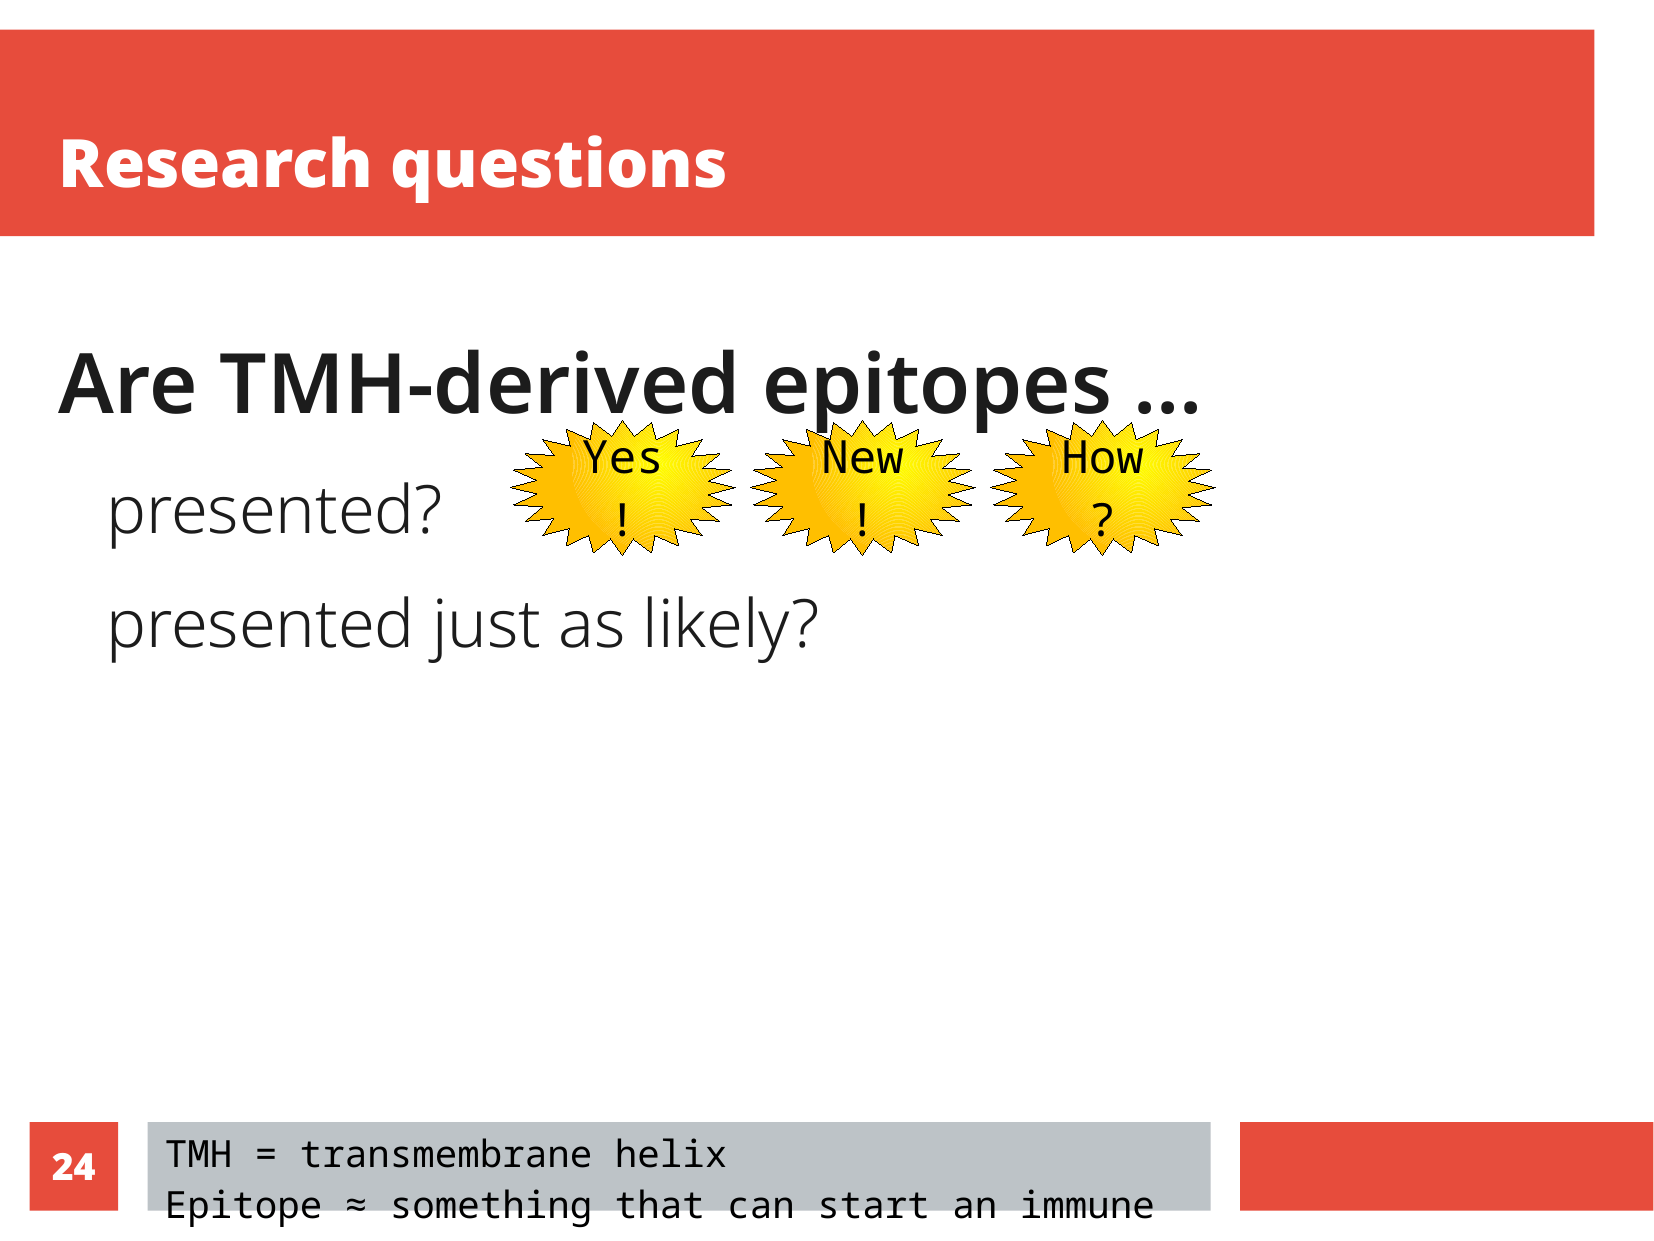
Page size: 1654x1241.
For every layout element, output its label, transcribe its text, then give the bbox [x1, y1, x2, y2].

text_box Yes! [510, 420, 736, 556]
text_box TMH = transmembrane helix Epitope ≈ something that can start an immune response [150, 1120, 1216, 1211]
text_box New! [750, 420, 976, 556]
title Research questions [59, 59, 1595, 207]
list Are TMH-derived epitopes ... presented? presented just as likely? [59, 324, 1565, 1093]
text_box How? [990, 420, 1216, 556]
